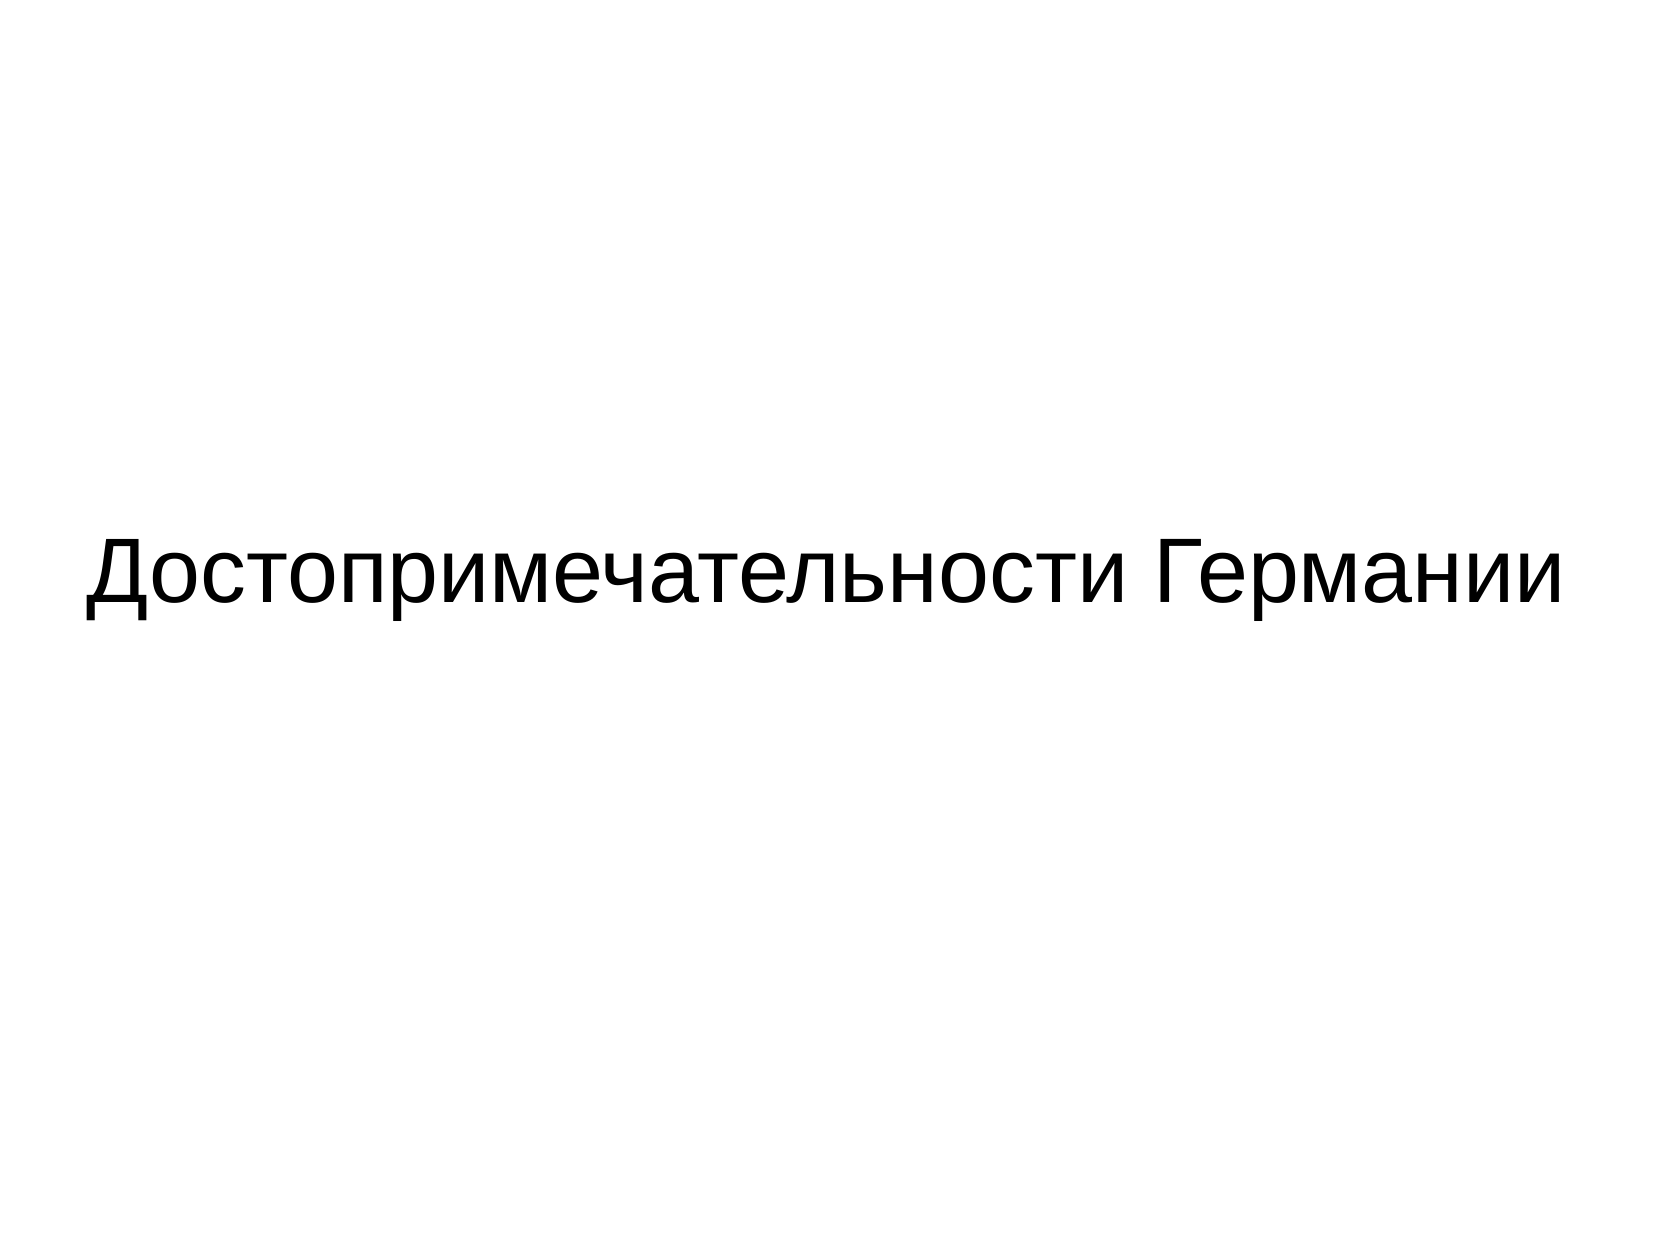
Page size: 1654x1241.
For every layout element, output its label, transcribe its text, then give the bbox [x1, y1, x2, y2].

title Достопримечательности Германии [82, 49, 1571, 1093]
